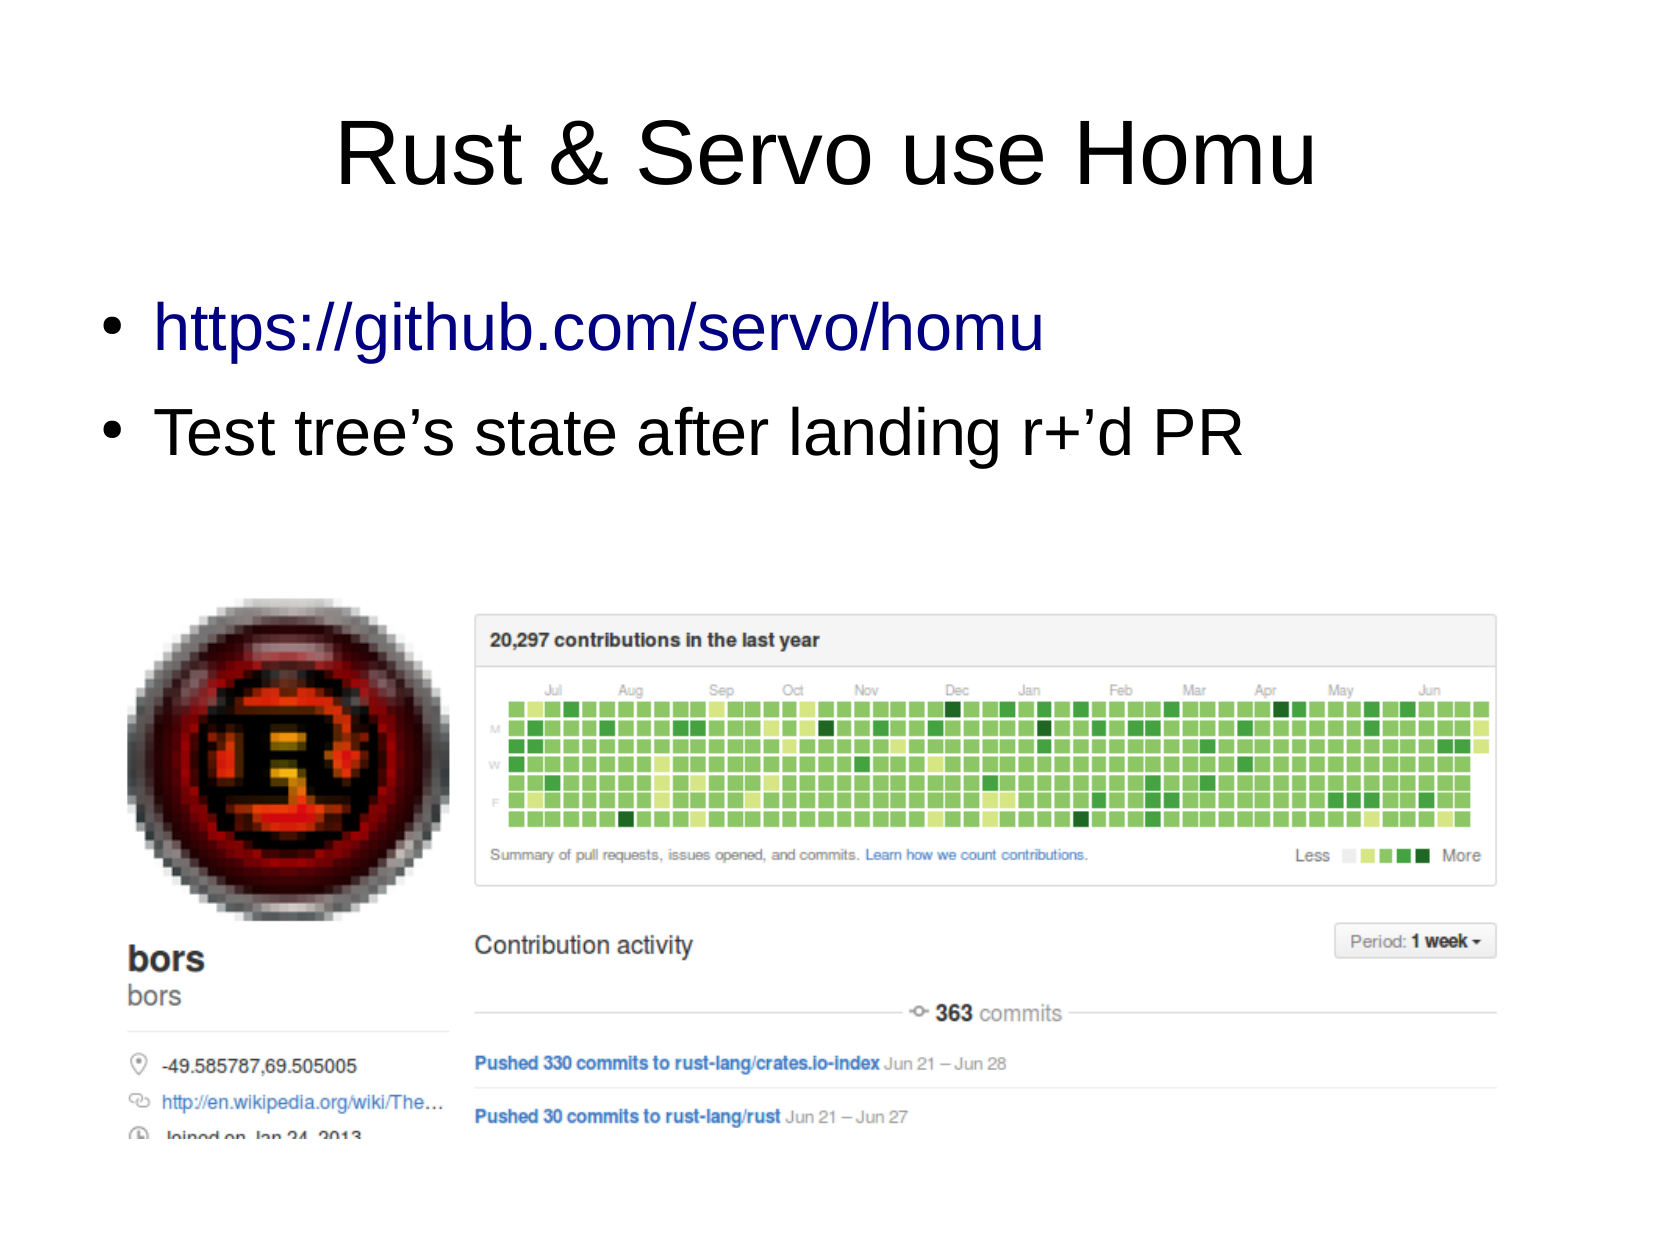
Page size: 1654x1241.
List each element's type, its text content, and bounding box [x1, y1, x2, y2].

list https://github.com/servo/homu Test tree’s state after landing r+’d PR [82, 290, 1571, 539]
title Rust & Servo use Homu [82, 49, 1571, 257]
picture [40, 539, 1605, 1139]
